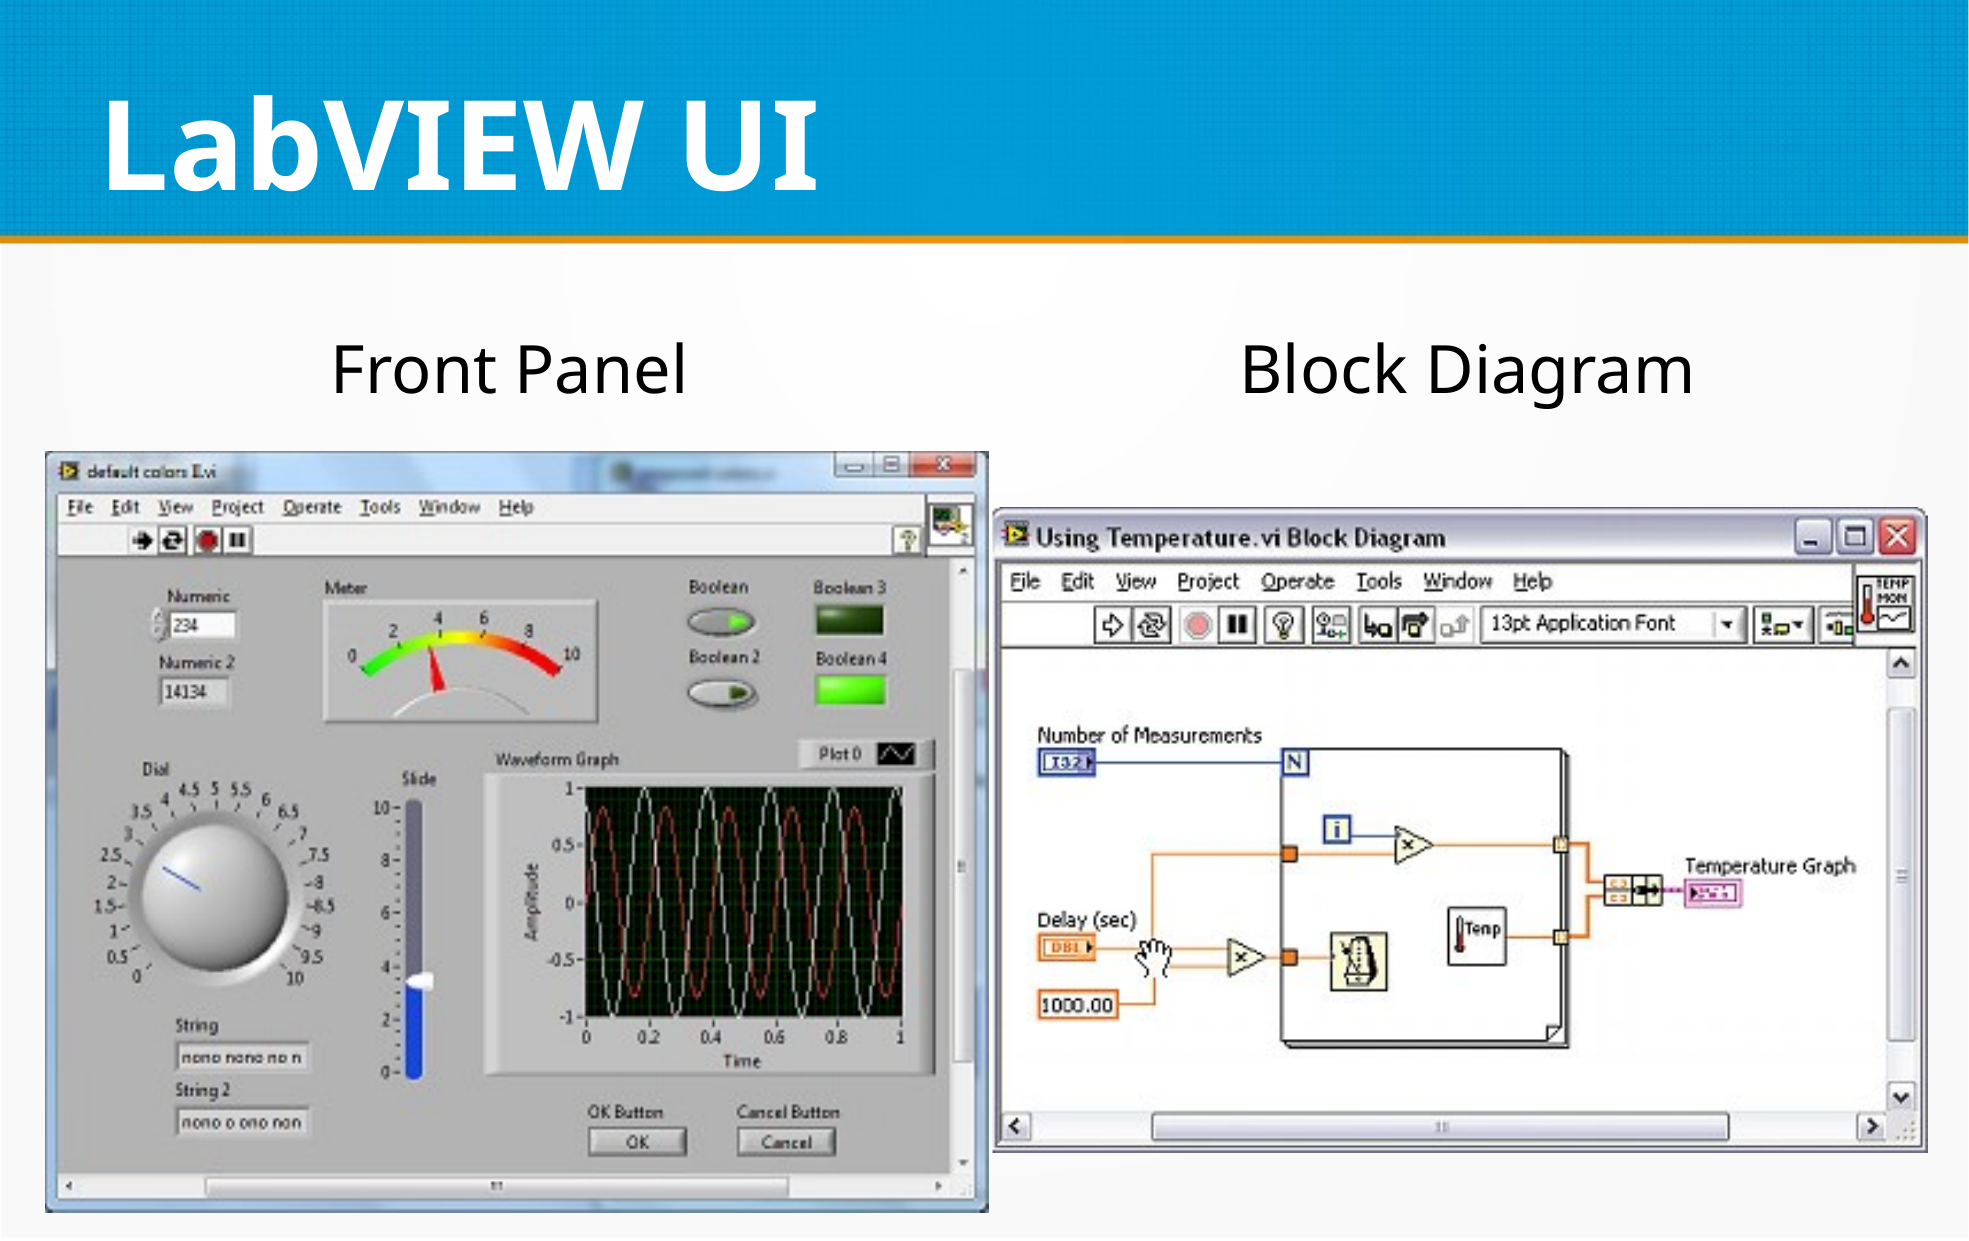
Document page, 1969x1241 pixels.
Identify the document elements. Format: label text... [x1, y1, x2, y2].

picture [0, 233, 1969, 1241]
text_box Front Panel [150, 319, 871, 416]
title LabVIEW UI [98, 19, 1870, 227]
text_box Block Diagram [1107, 319, 1828, 416]
